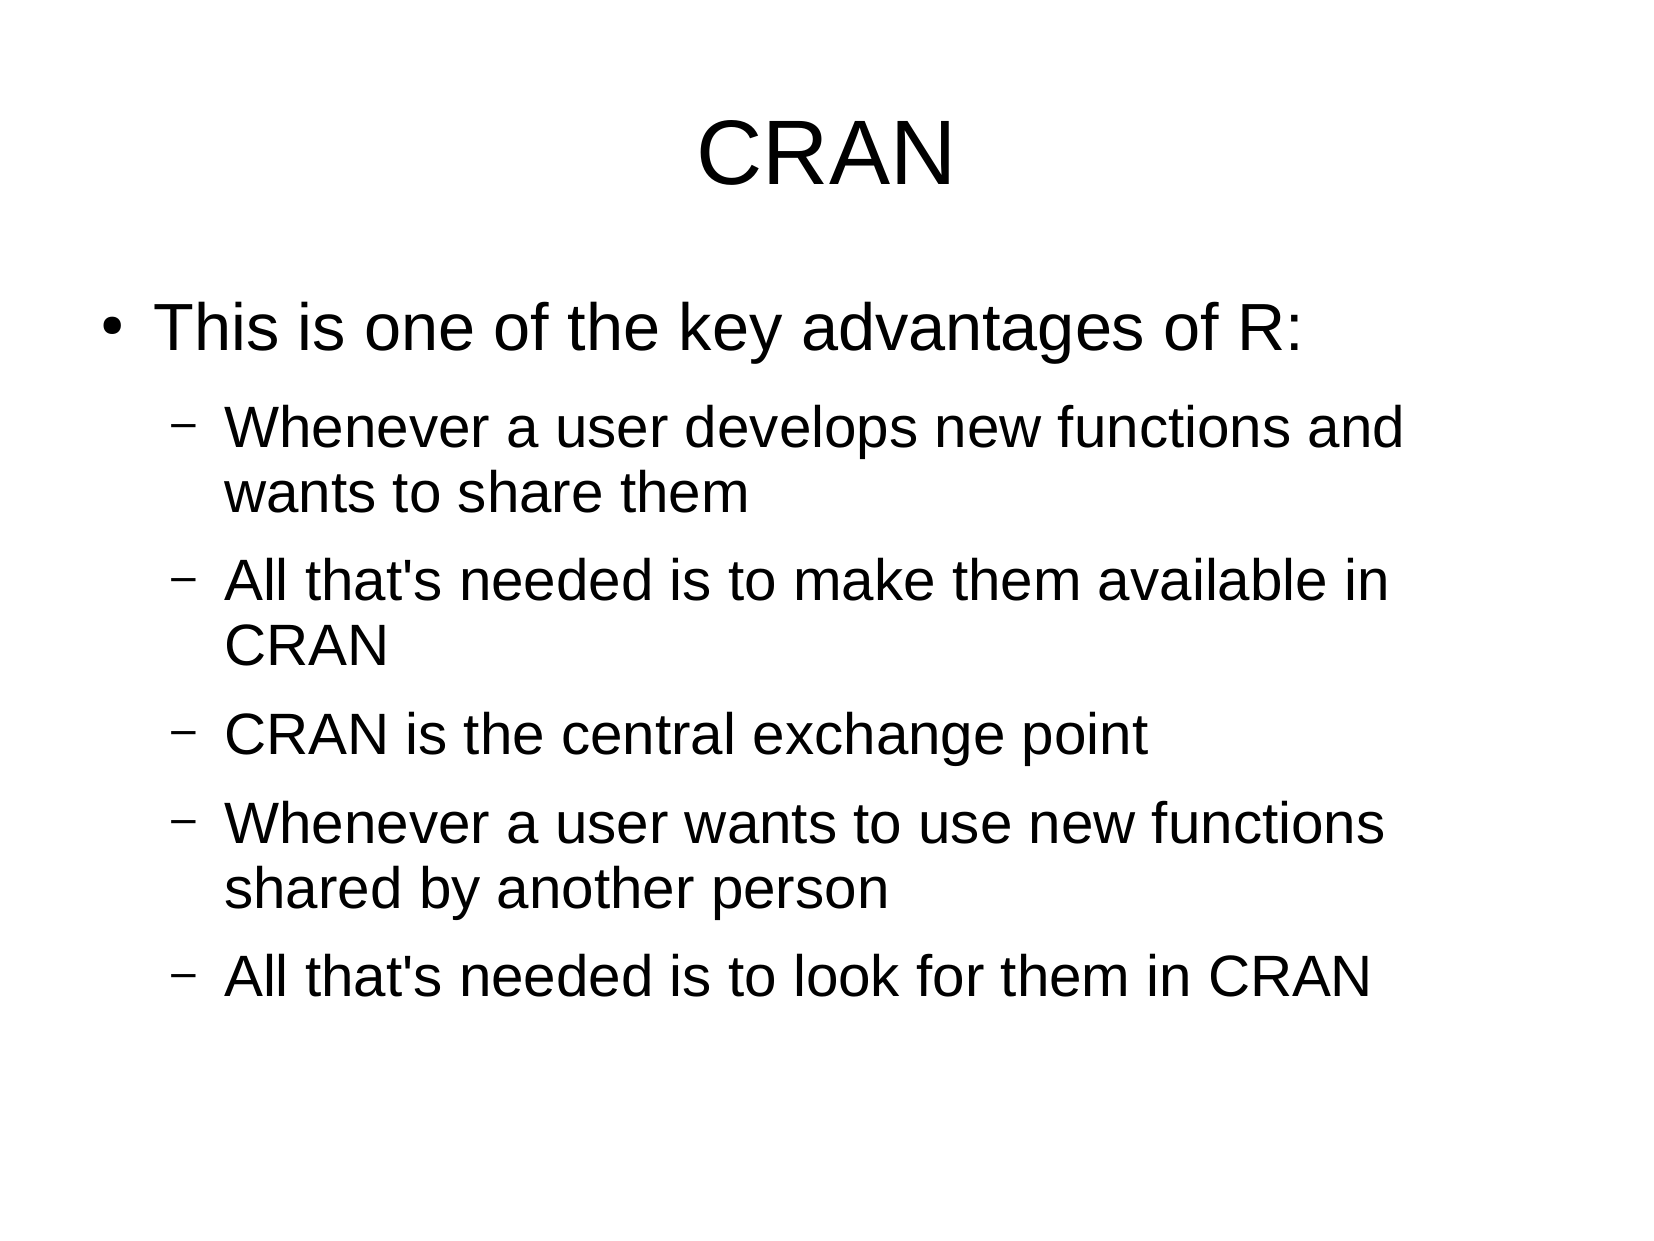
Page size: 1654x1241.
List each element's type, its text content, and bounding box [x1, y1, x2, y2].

list This is one of the key advantages of R: Whenever a user develops new functions and wants to share them All that's needed is to make them available in CRAN CRAN is the central exchange point Whenever a user wants to use new functions shared by another person All that's needed is to look for them in CRAN [82, 290, 1571, 1010]
title CRAN [82, 49, 1571, 257]
